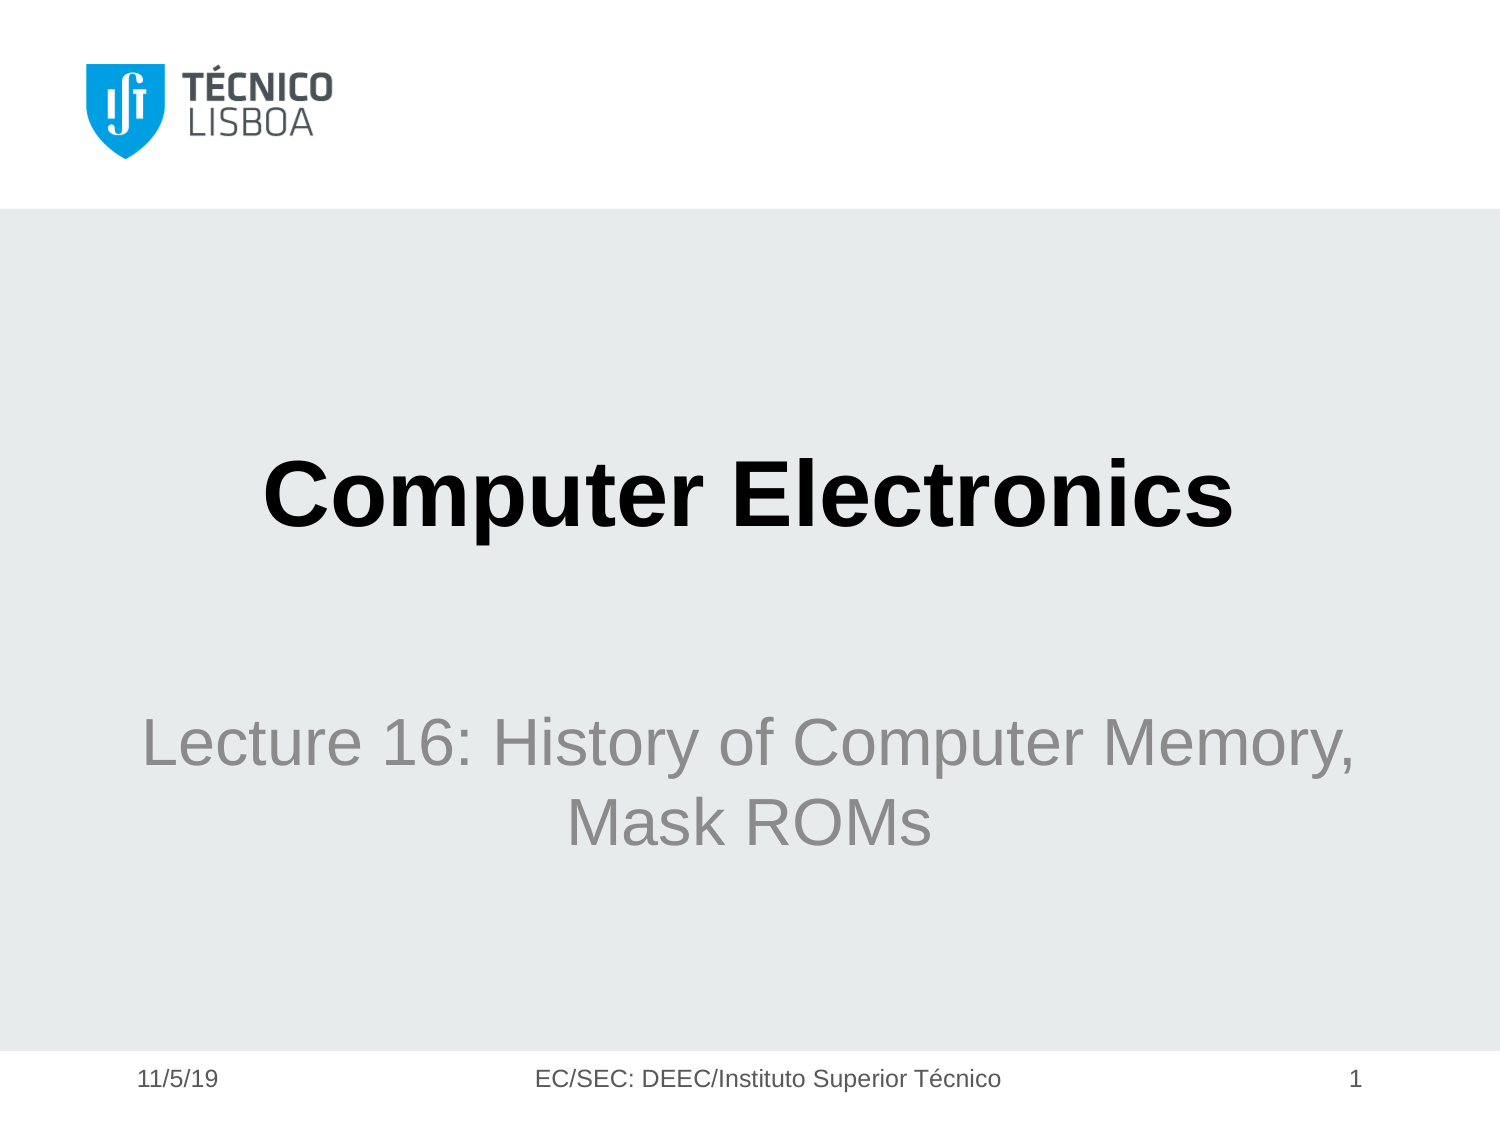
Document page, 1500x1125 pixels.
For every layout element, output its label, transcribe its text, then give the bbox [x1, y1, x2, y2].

picture [0, 0, 1500, 1125]
slide_number <number> [1077, 1052, 1378, 1103]
footer EC/SEC: DEEC/Instituto Superior Técnico [512, 1052, 1032, 1103]
subtitle Lecture 16: History of Computer Memory, Mask ROMs [121, 691, 1378, 894]
title Computer Electronics [121, 322, 1378, 655]
slide_number 11/5/19 [121, 1052, 425, 1103]
